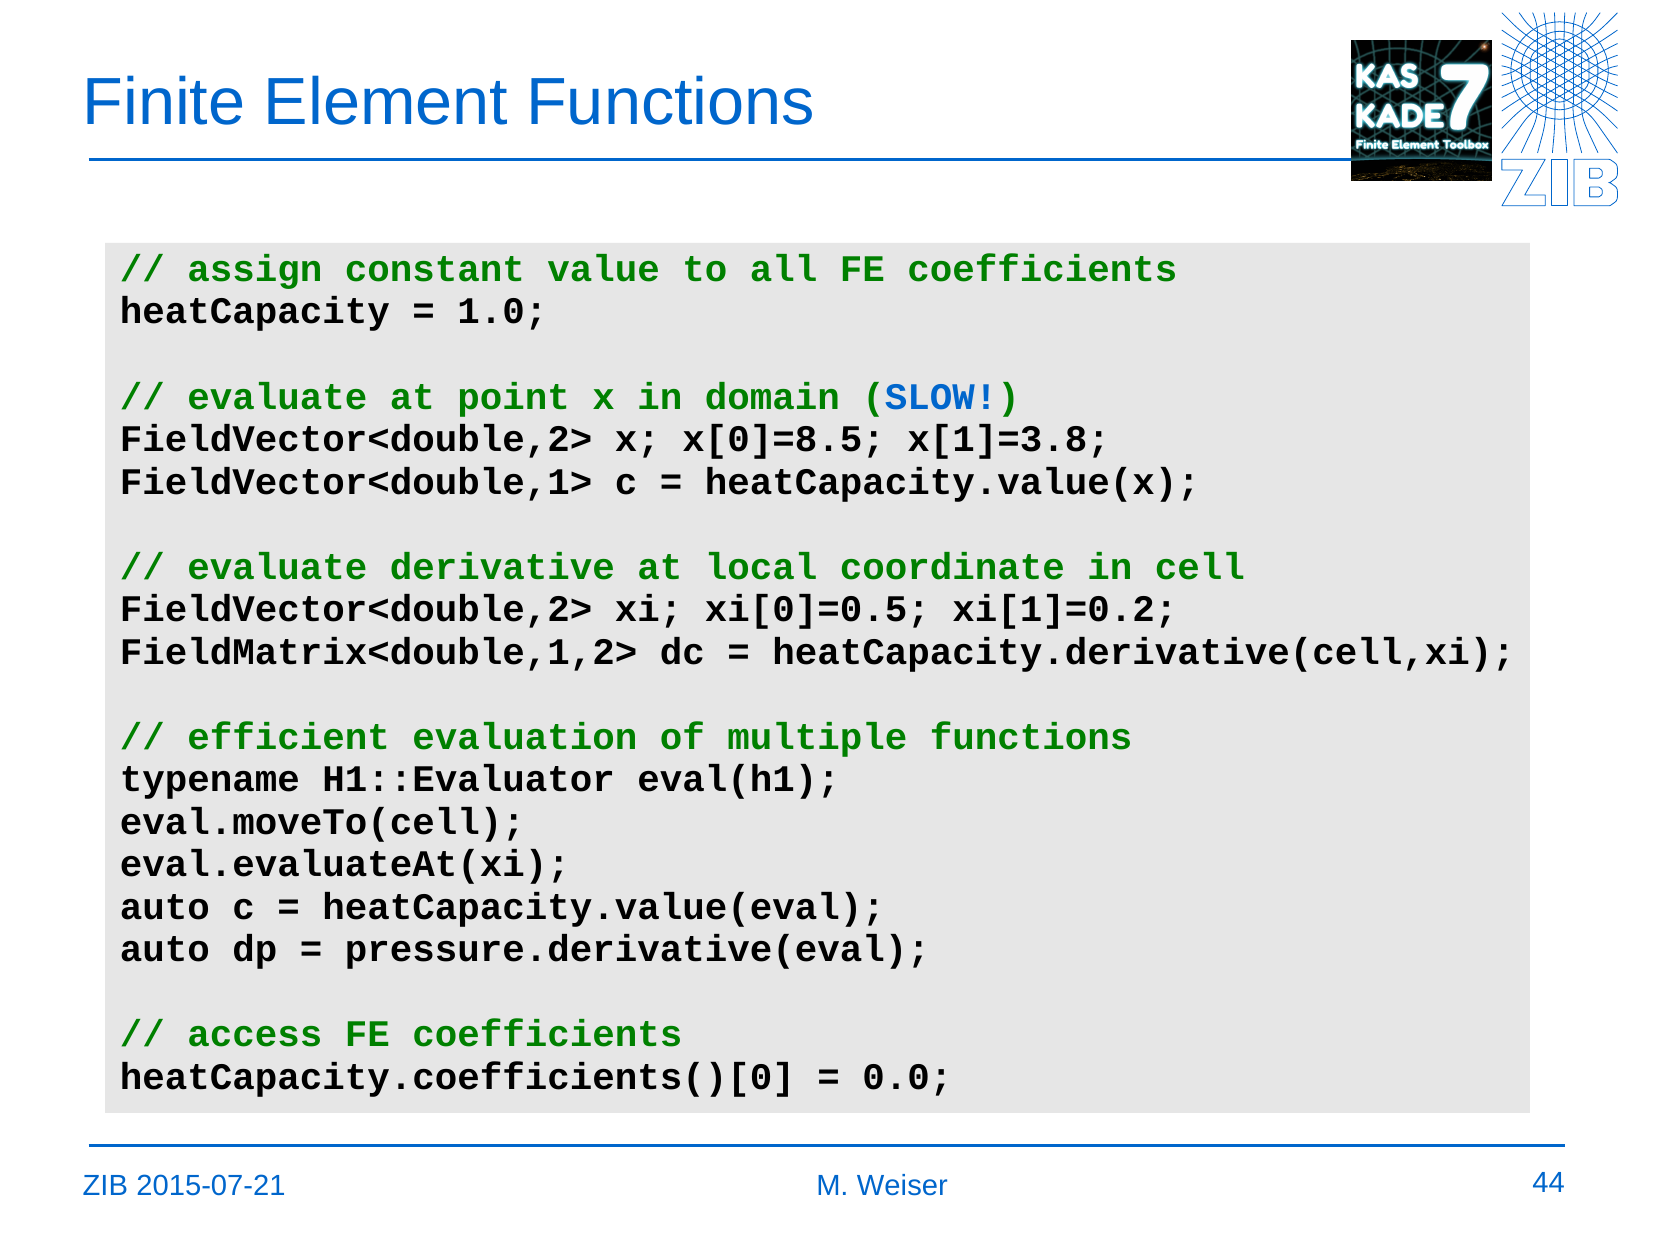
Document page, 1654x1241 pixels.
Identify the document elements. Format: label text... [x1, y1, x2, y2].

text_box // assign constant value to all FE coefficients heatCapacity = 1.0; // evaluate at point x in domain (SLOW!) FieldVector<double,2> x; x[0]=8.5; x[1]=3.8; FieldVector<double,1> c = heatCapacity.value(x); // evaluate derivative at local coordinate in cell FieldVector<double,2> xi; xi[0]=0.5; xi[1]=0.2; FieldMatrix<double,1,2> dc = heatCapacity.derivative(cell,xi); // efficient evaluation of multiple functions typename H1::Evaluator eval(h1); eval.moveTo(cell); eval.evaluateAt(xi); auto c = heatCapacity.value(eval); auto dp = pressure.derivative(eval); // access FE coefficients heatCapacity.coefficients()[0] = 0.0; [105, 242, 1530, 1113]
picture [1351, 40, 1492, 181]
title Finite Element Functions [82, 64, 1359, 139]
